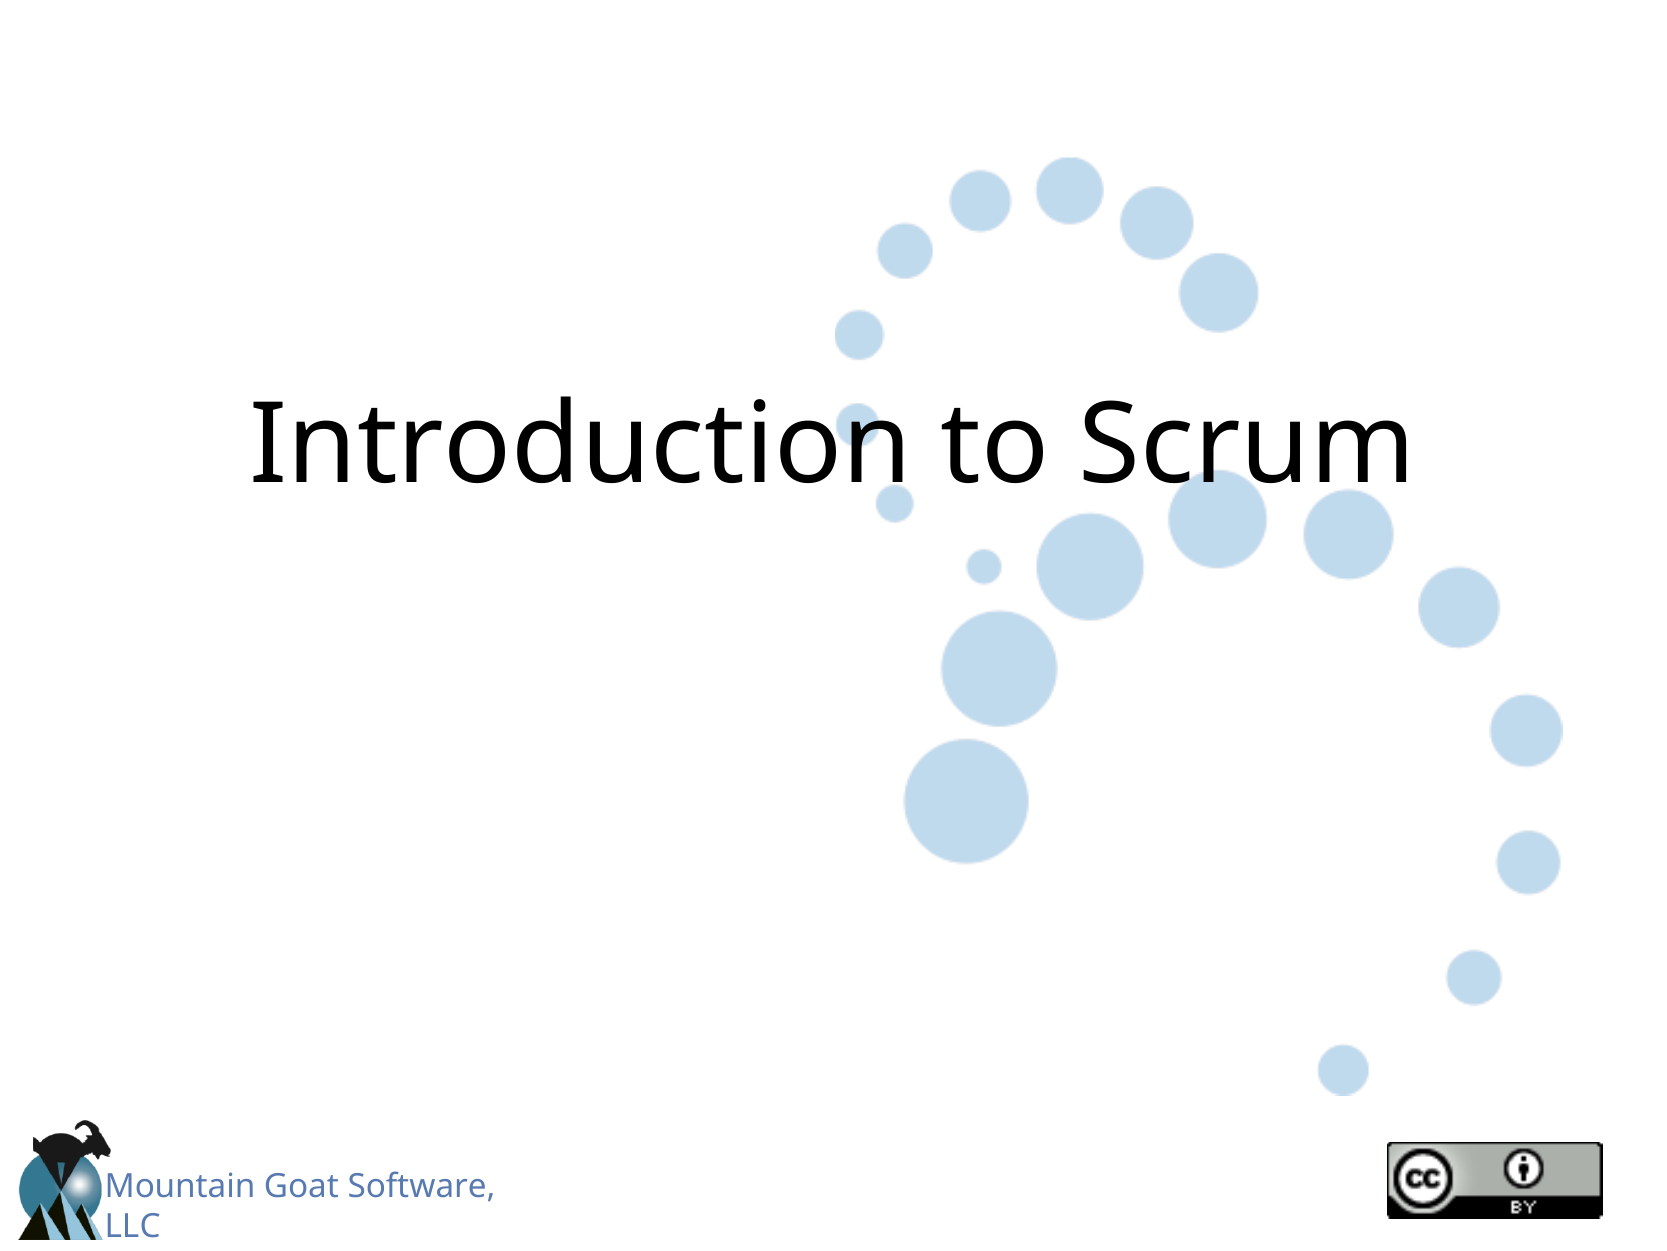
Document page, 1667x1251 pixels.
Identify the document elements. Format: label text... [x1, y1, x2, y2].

picture [1387, 1142, 1603, 1219]
picture [18, 1120, 111, 1240]
text_box Introduction to Scrum [249, 369, 1417, 505]
picture [835, 156, 1563, 1096]
